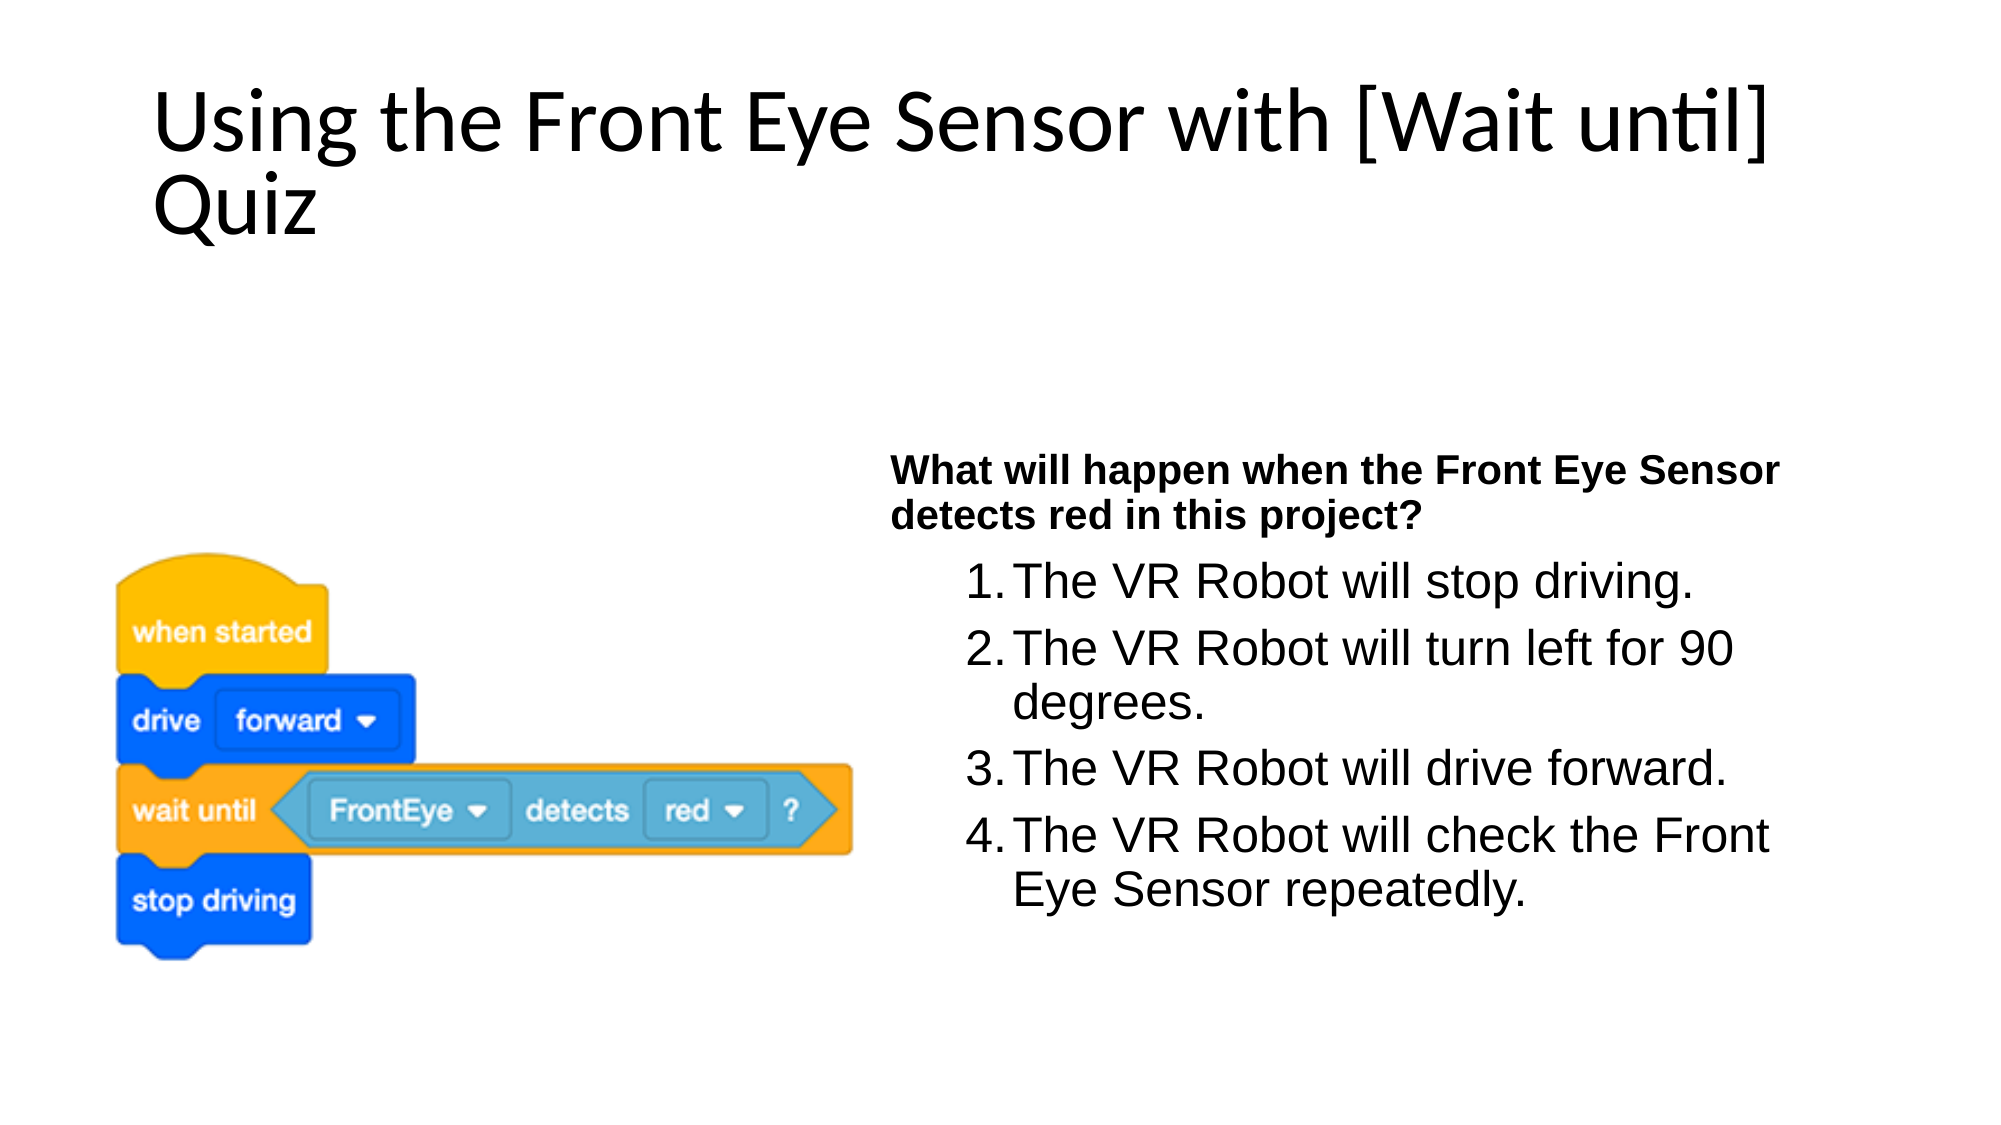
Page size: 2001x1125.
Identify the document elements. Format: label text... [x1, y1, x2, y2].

picture [92, 533, 876, 979]
text_box What will happen when the Front Eye Sensor detects red in this project? The VR Robot will stop driving. The VR Robot will turn left for 90 degrees. The VR Robot will drive forward. The VR Robot will check the Front Eye Sensor repeatedly. [875, 441, 1809, 965]
text_box Using the Front Eye Sensor with [Wait until] Quiz [137, 59, 1863, 278]
